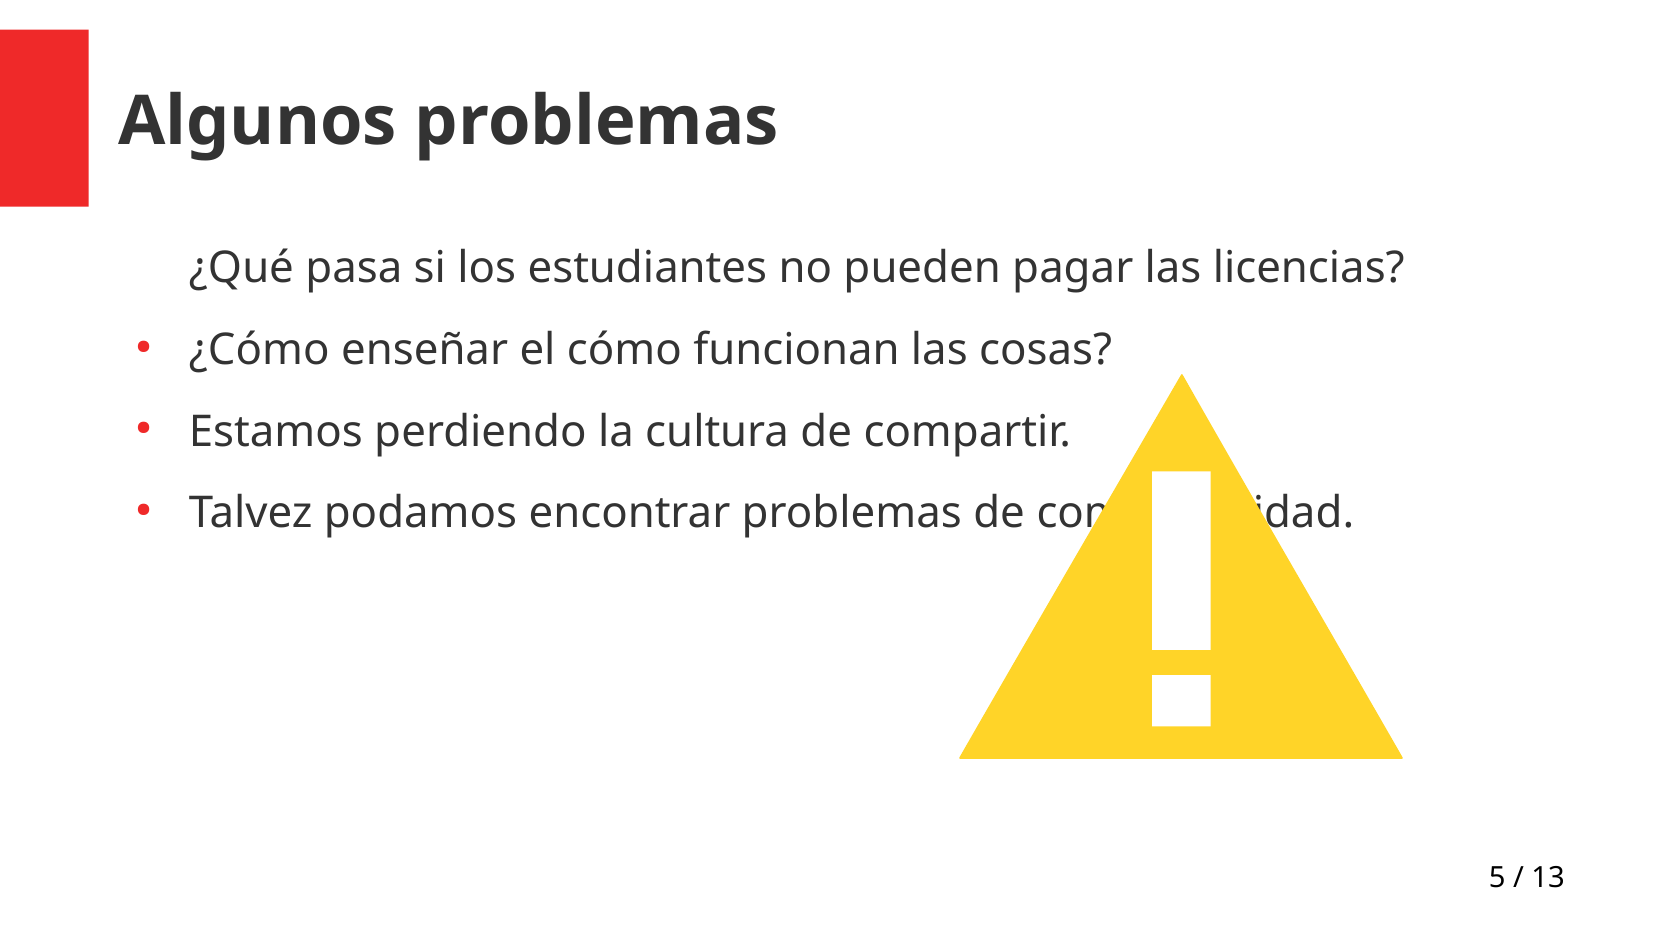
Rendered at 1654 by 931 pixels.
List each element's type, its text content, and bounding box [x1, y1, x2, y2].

title Algunos problemas [118, 29, 1595, 207]
list ¿Qué pasa si los estudiantes no pueden pagar las licencias? ¿Cómo enseñar el cómo funcionan las cosas? Estamos perdiendo la cultura de compartir. Talvez podamos encontrar problemas de compatibilidad. [118, 236, 1595, 798]
text_box [960, 375, 1403, 759]
